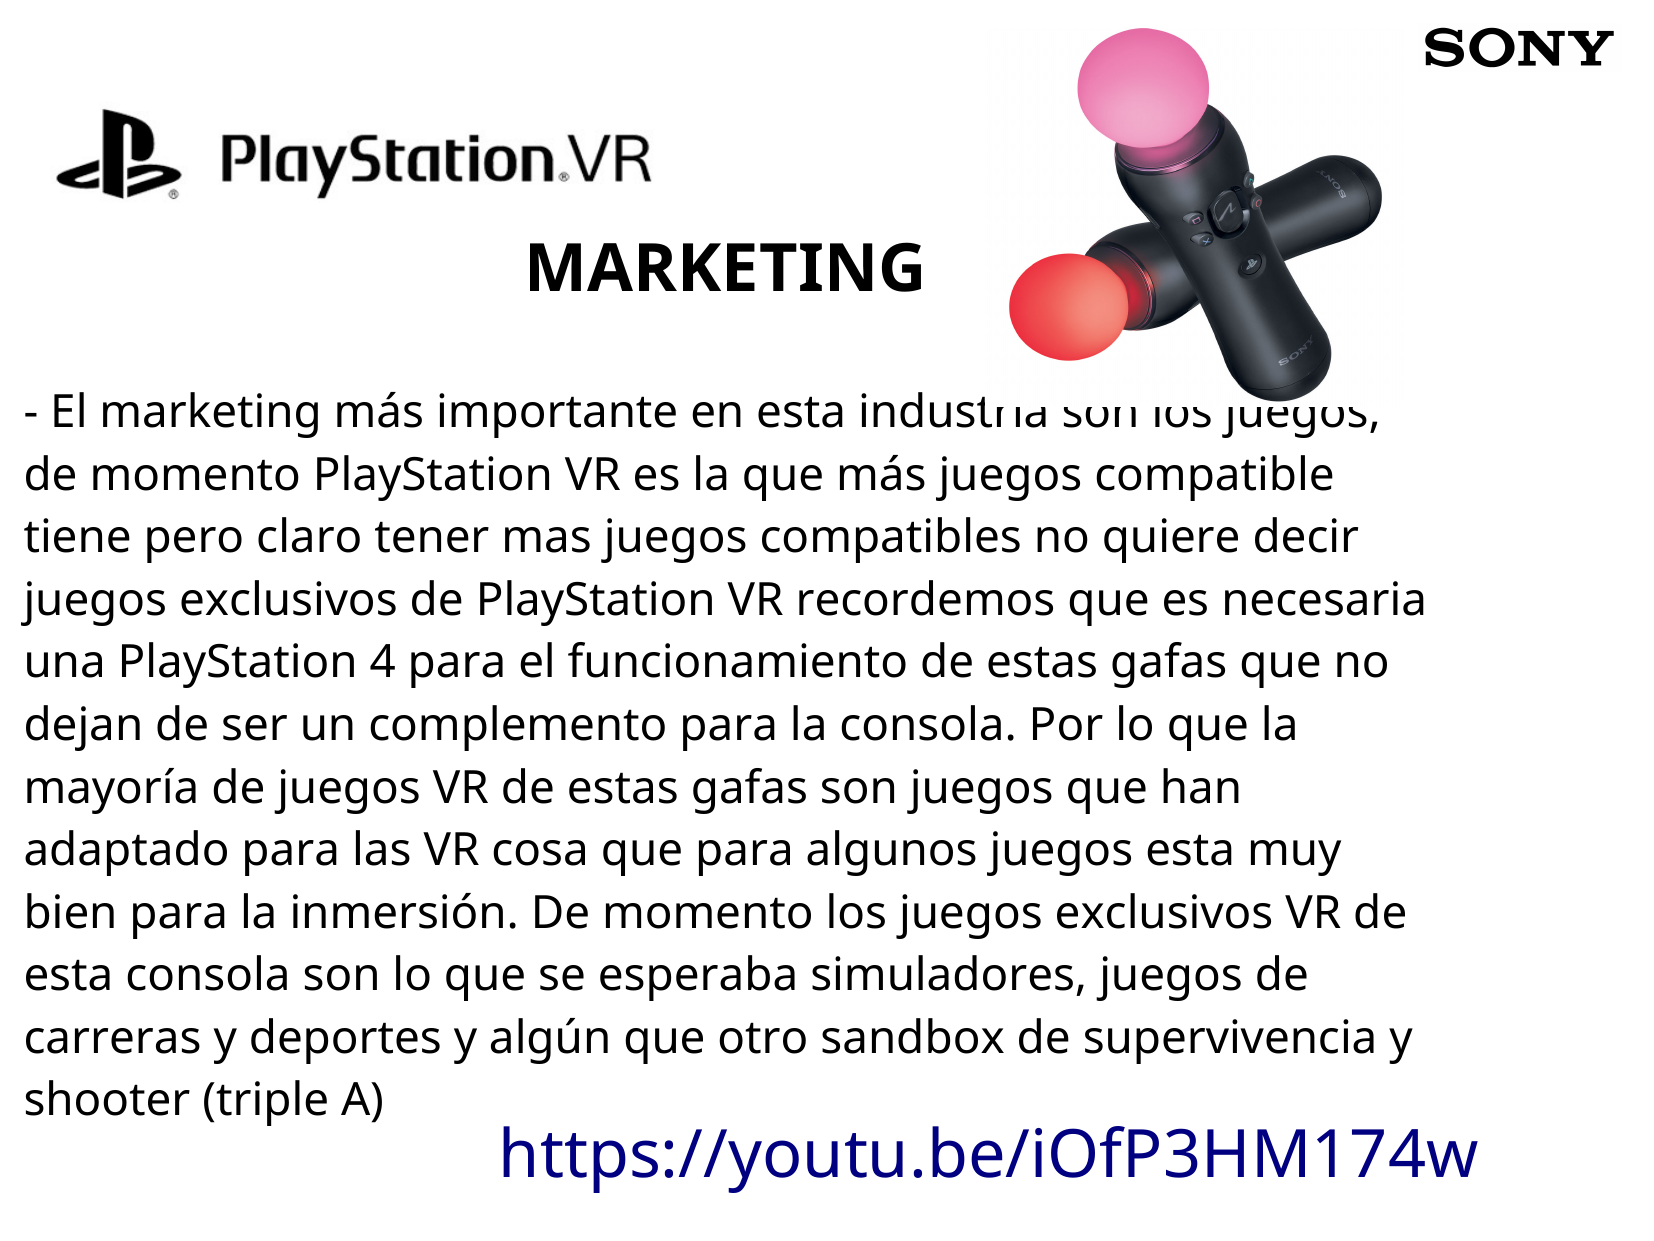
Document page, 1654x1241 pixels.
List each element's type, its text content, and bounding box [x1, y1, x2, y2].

subtitle MARKETING - El marketing más importante en esta industria son los juegos, de momento PlayStation VR es la que más juegos compatible tiene pero claro tener mas juegos compatibles no quiere decir juegos exclusivos de PlayStation VR recordemos que es necesaria una PlayStation 4 para el funcionamiento de estas gafas que no dejan de ser un complemento para la consola. Por lo que la mayoría de juegos VR de estas gafas son juegos que han adaptado para las VR cosa que para algunos juegos esta muy bien para la inmersión. De momento los juegos exclusivos VR de esta consola son lo que se esperaba simuladores, juegos de carreras y deportes y algún que otro sandbox de supervivencia y shooter (triple A) [23, 219, 1441, 1241]
picture [985, 28, 1406, 407]
picture [1417, 23, 1622, 72]
picture [11, 11, 697, 296]
text_box https://youtu.be/iOfP3HM174w [484, 1098, 1560, 1203]
